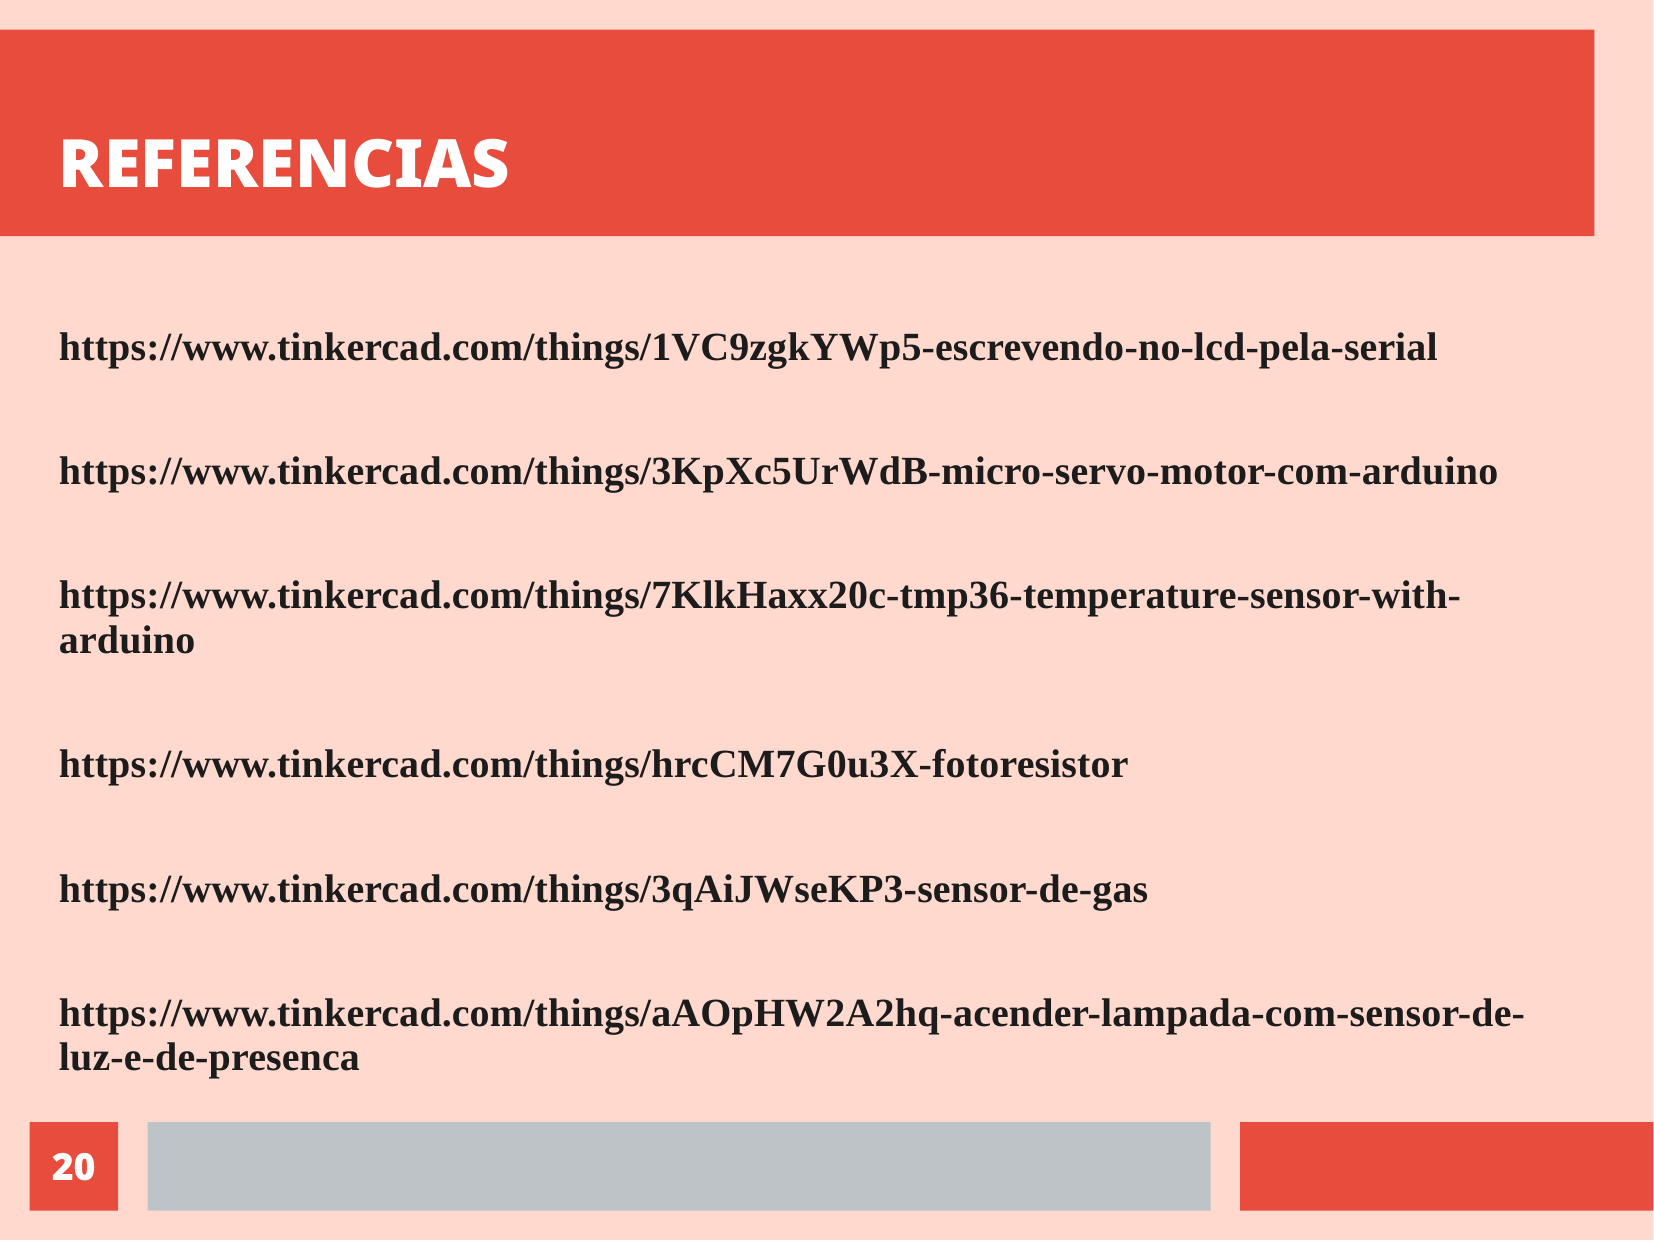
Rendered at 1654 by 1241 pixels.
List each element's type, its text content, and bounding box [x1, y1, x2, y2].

title REFERENCIAS [59, 59, 1595, 207]
list https://www.tinkercad.com/things/1VC9zgkYWp5-escrevendo-no-lcd-pela-serial https://www.tinkercad.com/things/3KpXc5UrWdB-micro-servo-motor-com-arduino https://www.tinkercad.com/things/7KlkHaxx20c-tmp36-temperature-sensor-with-arduino https://www.tinkercad.com/things/hrcCM7G0u3X-fotoresistor https://www.tinkercad.com/things/3qAiJWseKP3-sensor-de-gas https://www.tinkercad.com/things/aAOpHW2A2hq-acender-lampada-com-sensor-de-luz-e-de-presenca [59, 324, 1565, 1093]
